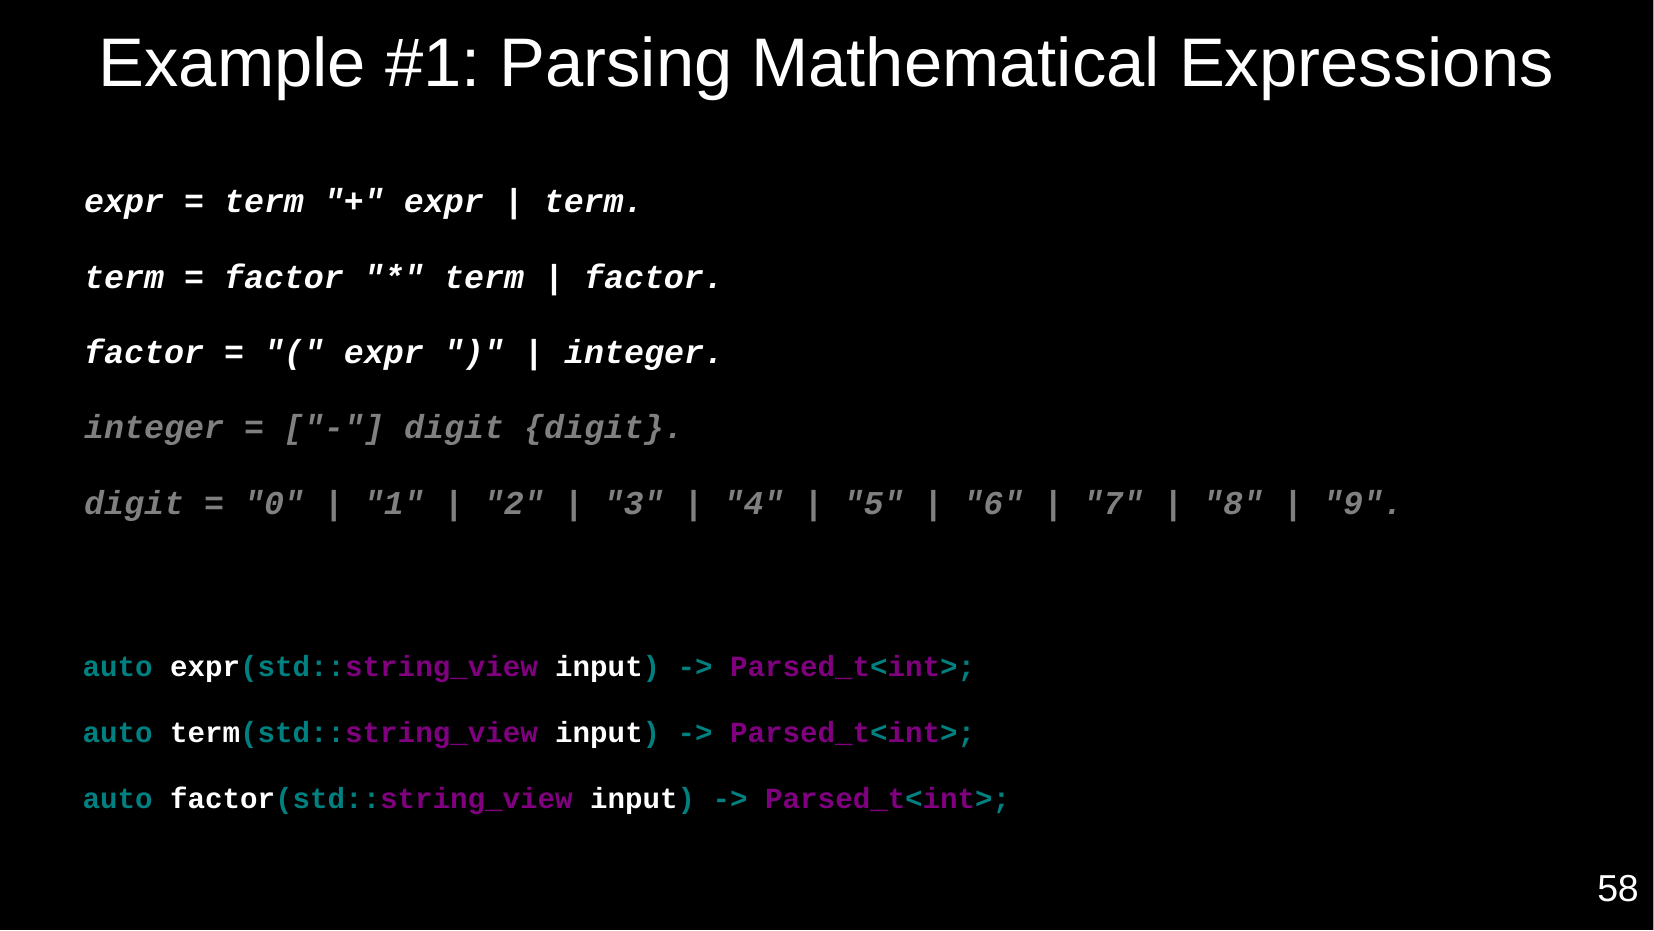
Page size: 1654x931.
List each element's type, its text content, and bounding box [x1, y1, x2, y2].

text_box <number> [1024, 860, 1654, 931]
text_box expr = term "+" expr | term. term = factor "*" term | factor. factor = "(" expr ")" | integer. integer = ["-"] digit {digit}. digit = "0" | "1" | "2" | "3" | "4" | "5" | "6" | "7" | "8" | "9". [84, 184, 1573, 525]
subtitle auto expr(std::string_view input) -> Parsed_t<int>; auto term(std::string_view input) -> Parsed_t<int>; auto factor(std::string_view input) -> Parsed_t<int>; [82, 121, 1571, 865]
title Example #1: Parsing Mathematical Expressions [82, 4, 1571, 121]
